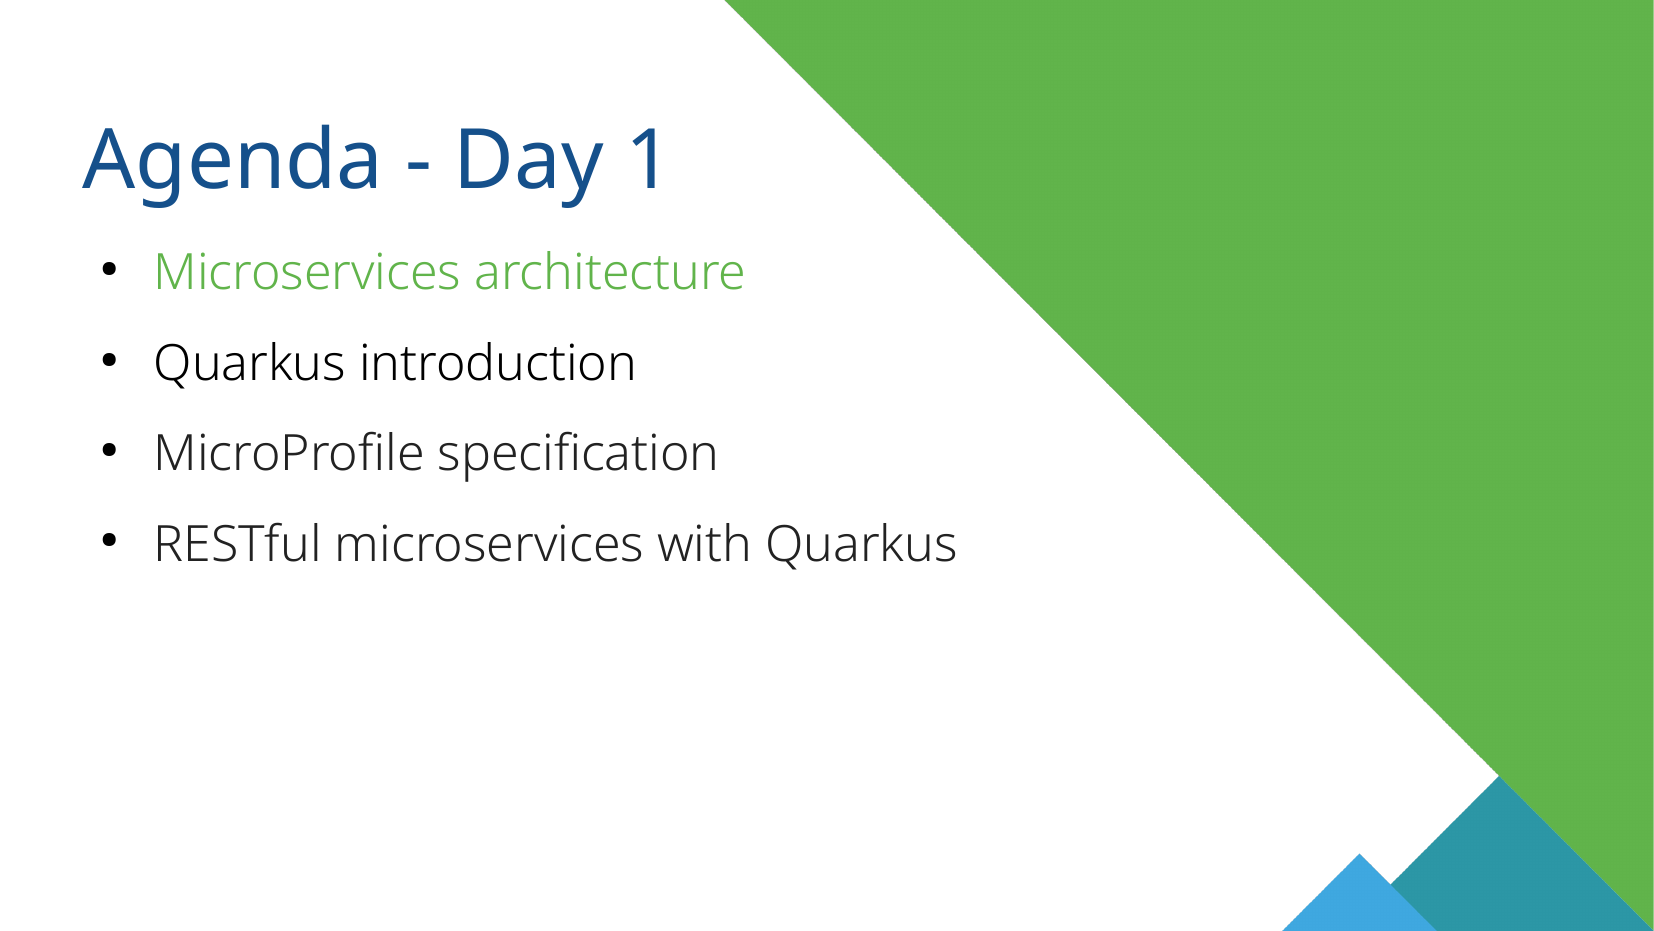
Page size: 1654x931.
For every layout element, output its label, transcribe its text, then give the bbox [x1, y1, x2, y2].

title Agenda - Day 1 [82, 87, 1571, 225]
list Microservices architecture Quarkus introduction MicroProfile specification RESTful microservices with Quarkus [82, 236, 1571, 846]
picture [0, 0, 1654, 931]
